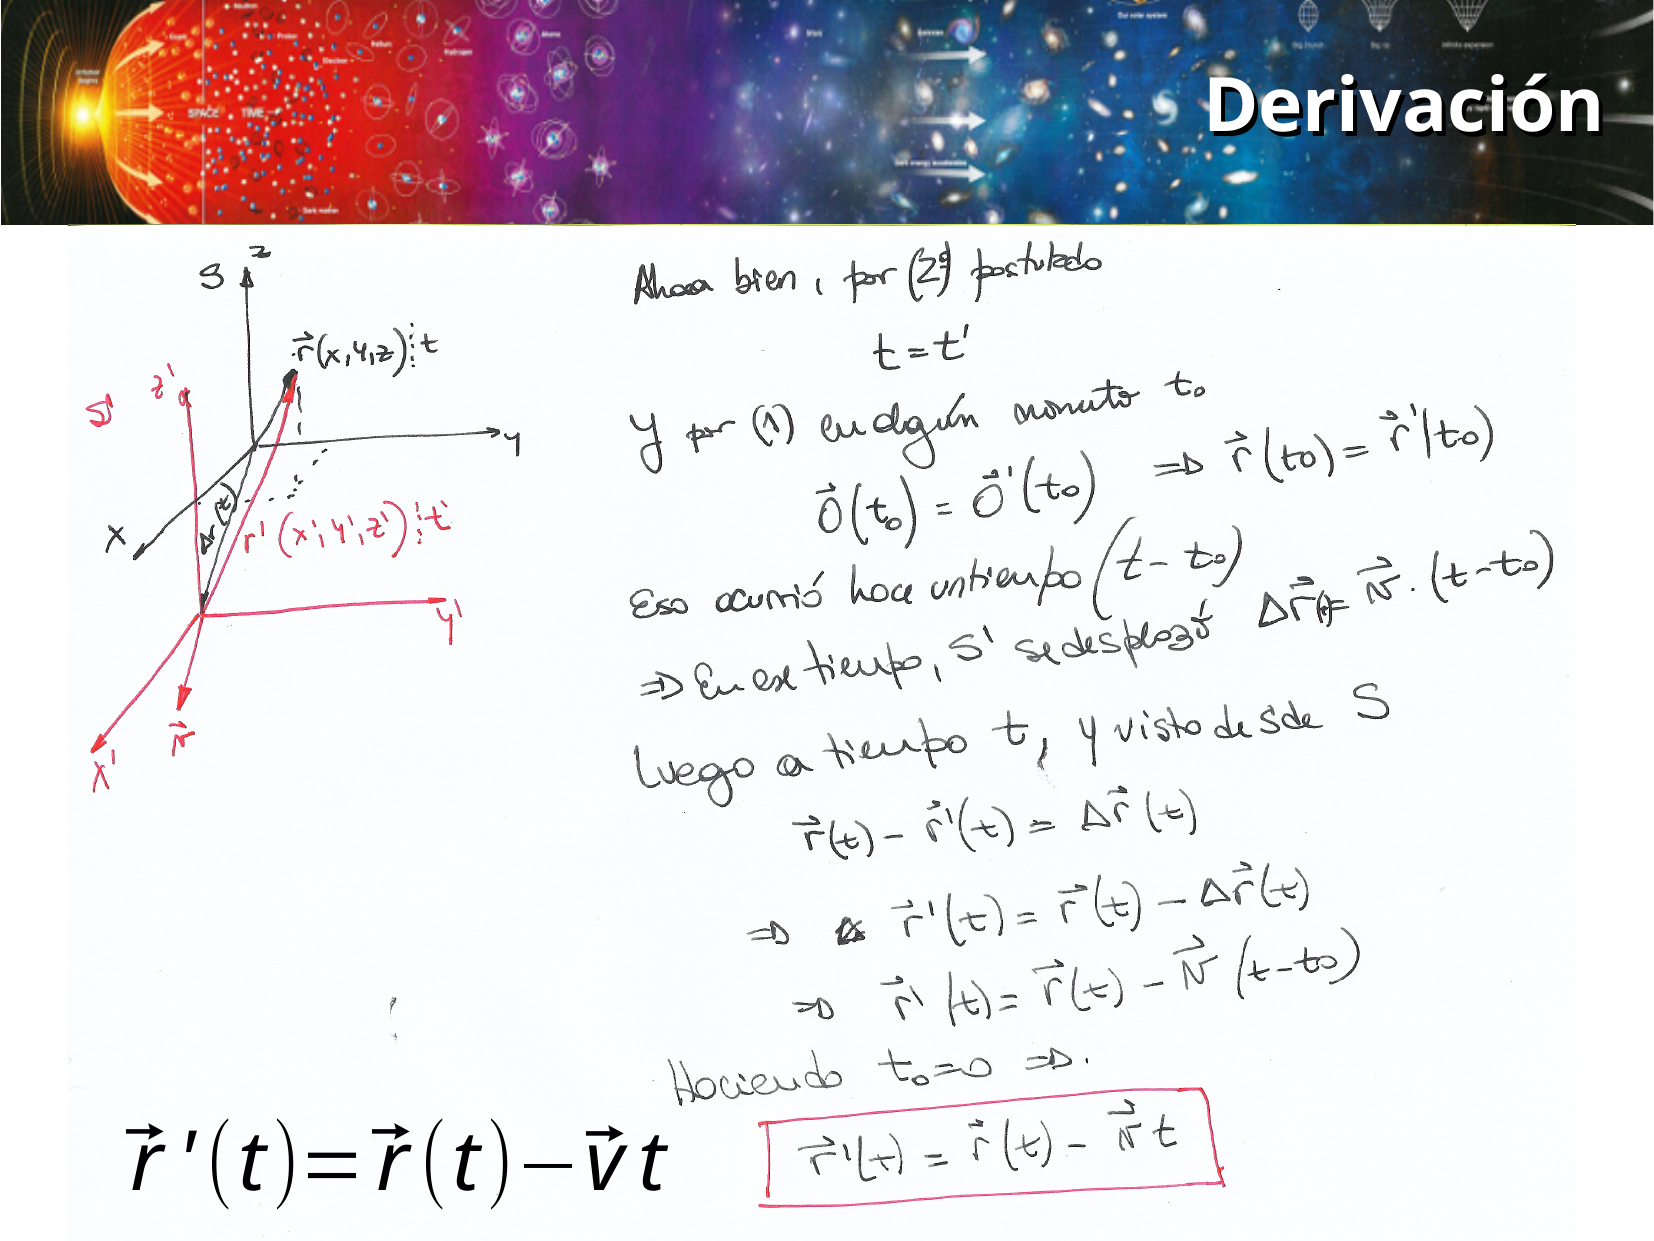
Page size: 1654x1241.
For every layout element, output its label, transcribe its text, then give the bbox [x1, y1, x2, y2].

picture [1, 0, 1654, 1241]
chart [116, 1111, 676, 1216]
title Derivación [45, 15, 1606, 191]
